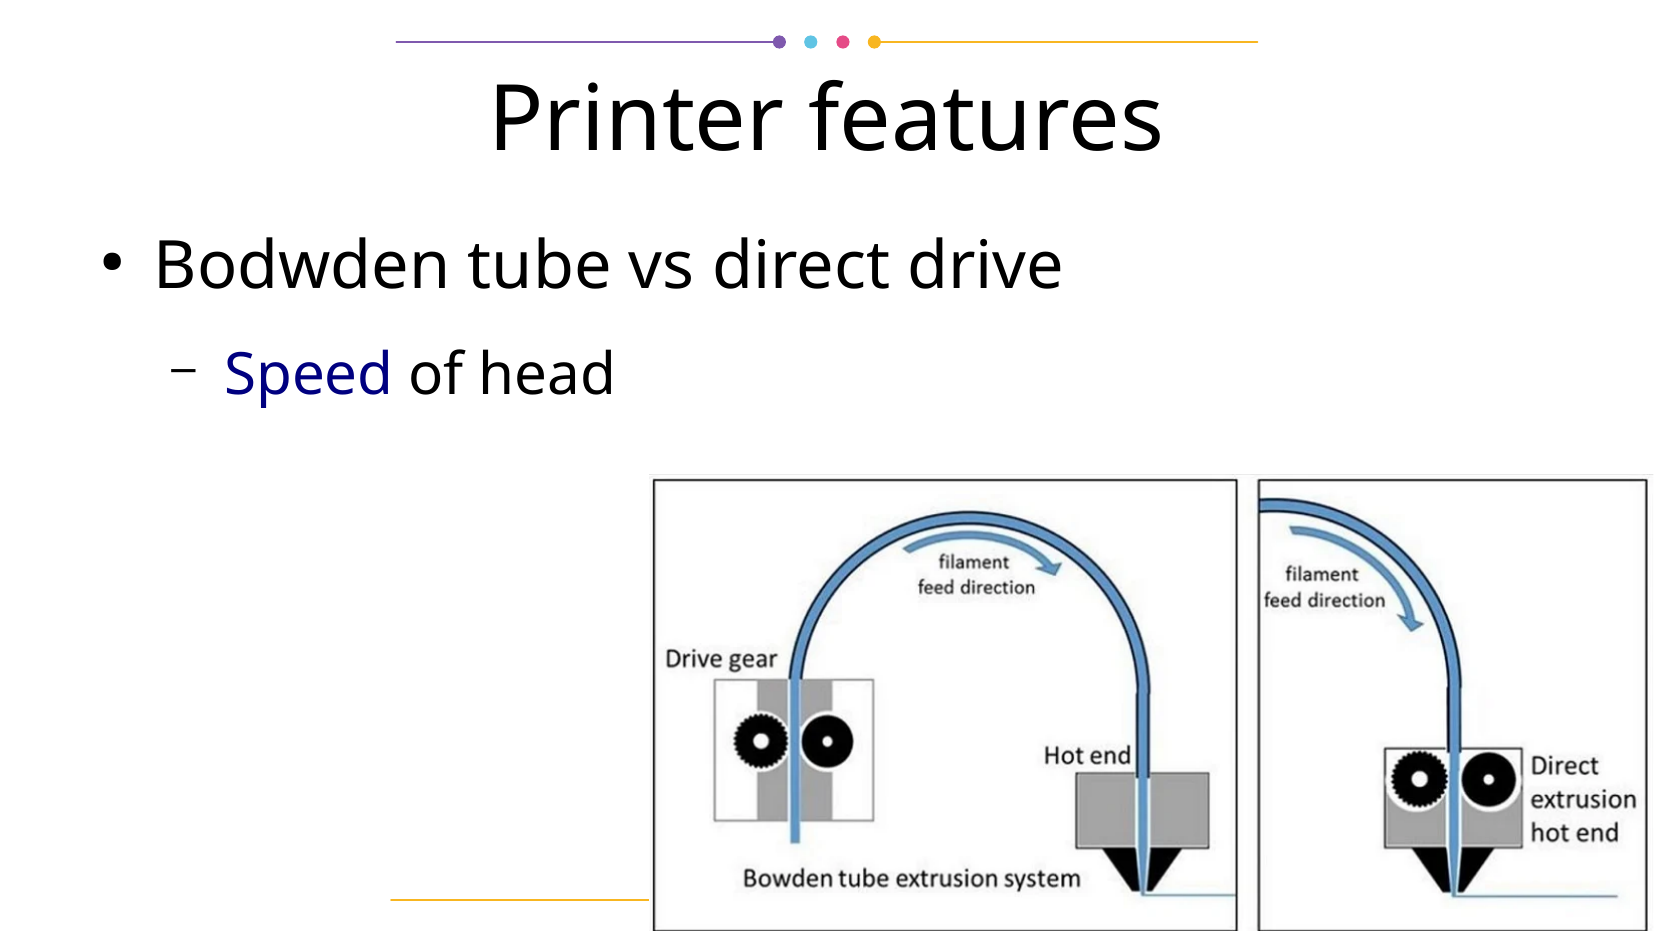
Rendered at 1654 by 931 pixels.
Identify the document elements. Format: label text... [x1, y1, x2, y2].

picture [649, 474, 1654, 931]
title Printer features [82, 37, 1571, 193]
list Bodwden tube vs direct drive Speed of head [82, 217, 1571, 758]
